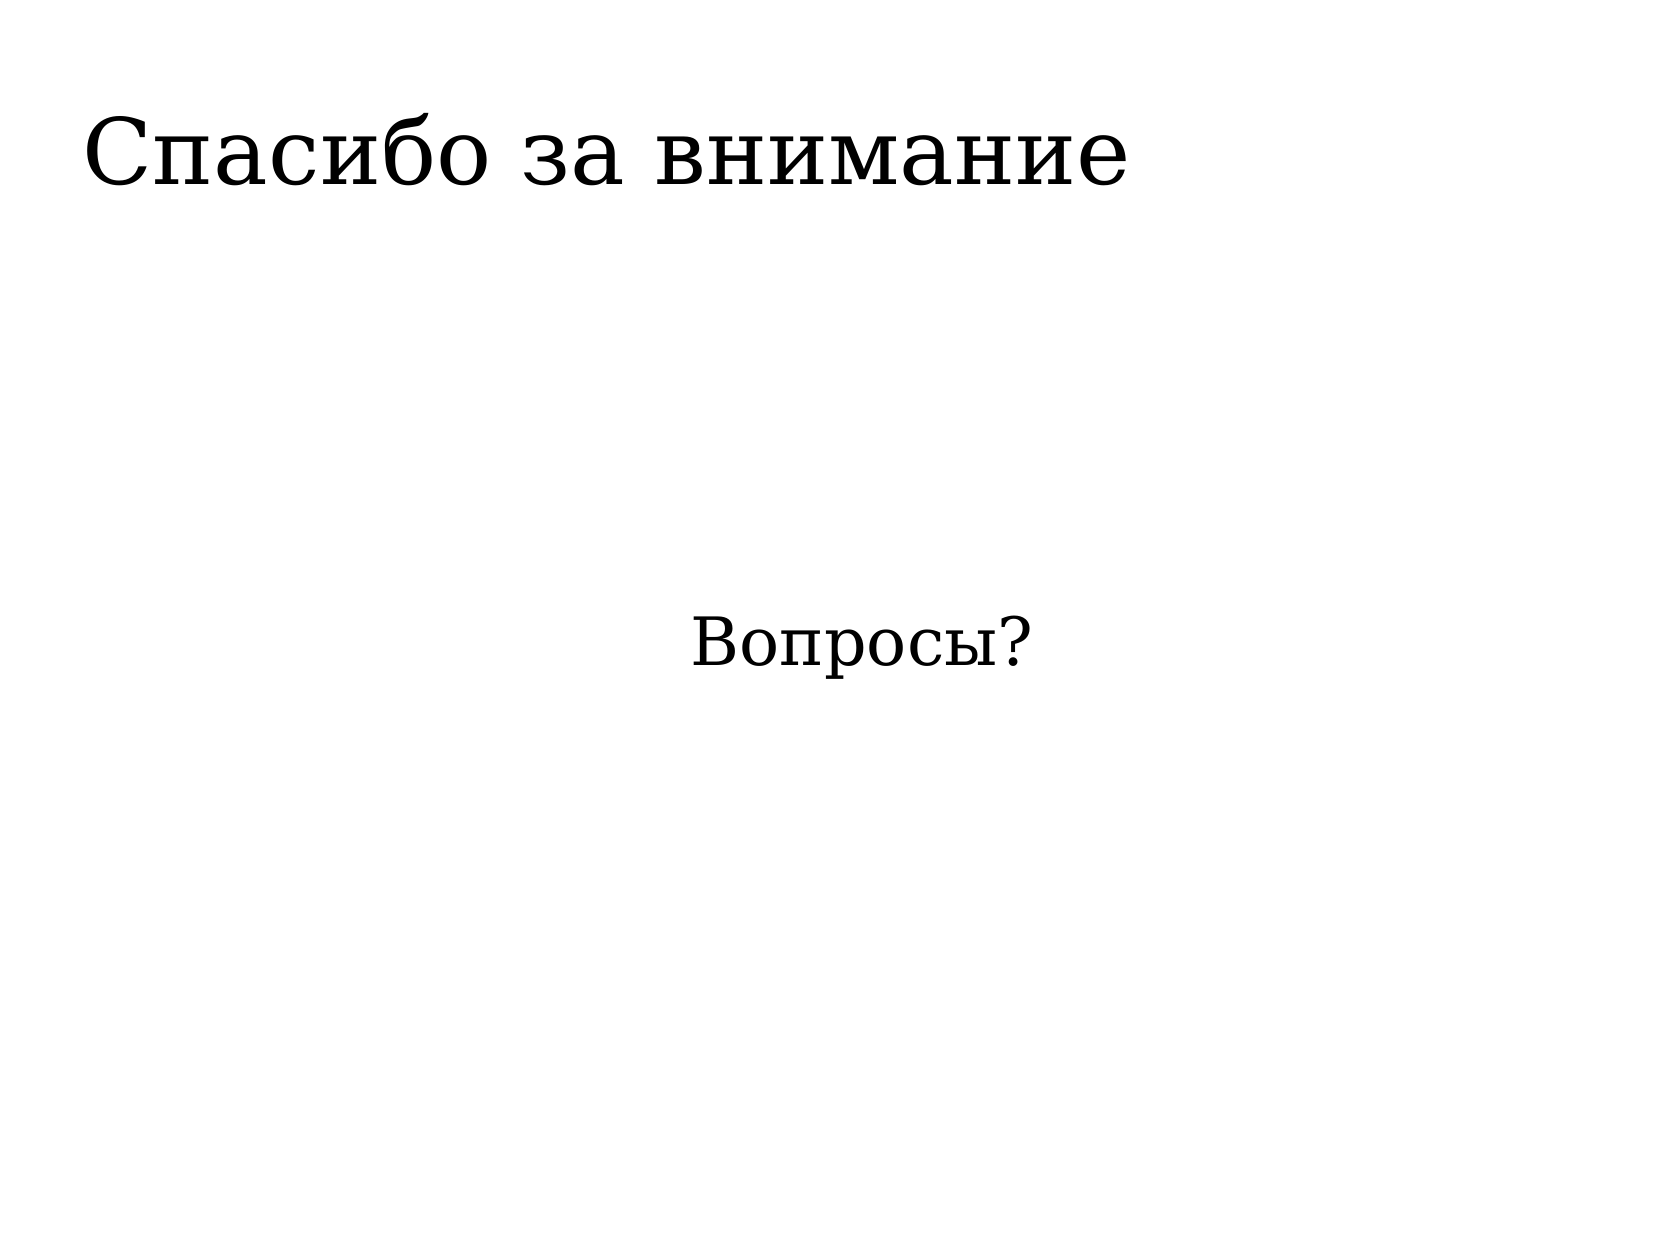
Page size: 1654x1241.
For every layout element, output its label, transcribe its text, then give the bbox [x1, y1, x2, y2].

list Вопросы? [82, 290, 1571, 1010]
title Спасибо за внимание [82, 49, 1571, 257]
